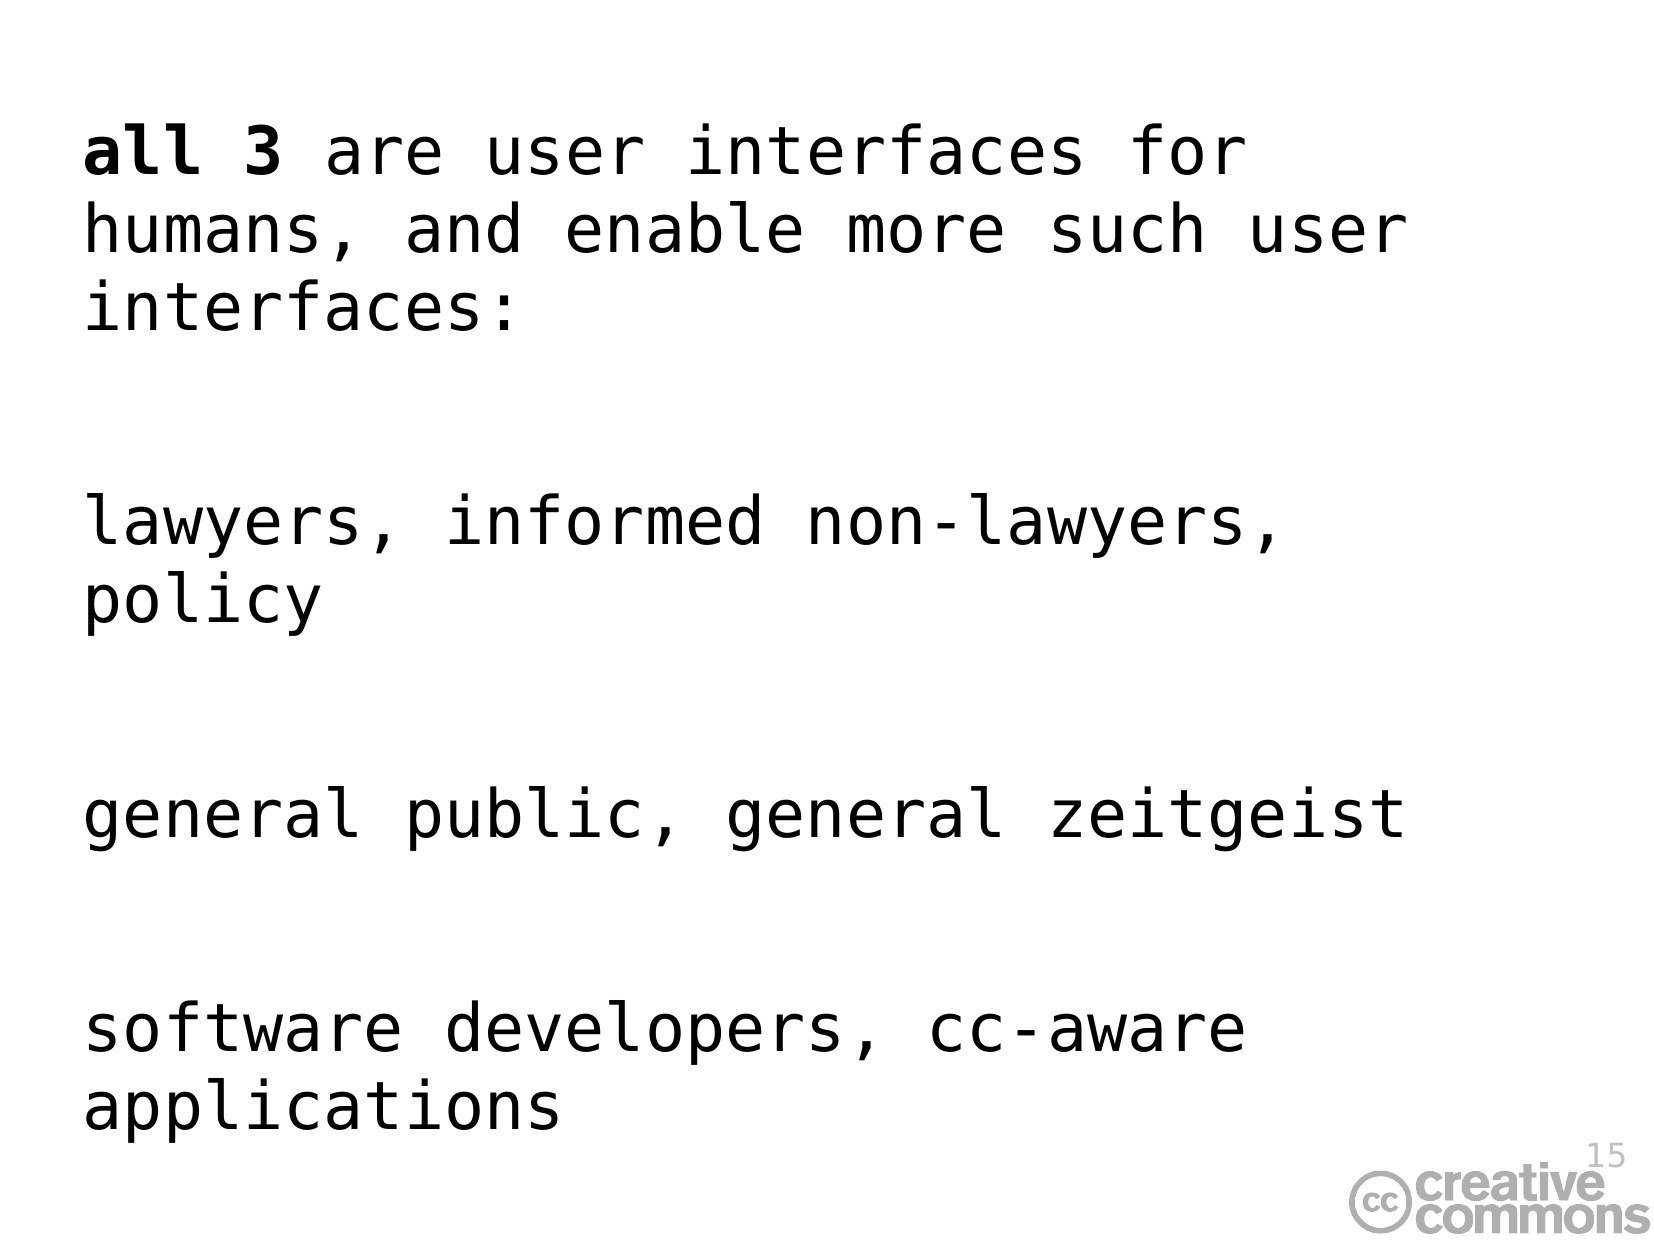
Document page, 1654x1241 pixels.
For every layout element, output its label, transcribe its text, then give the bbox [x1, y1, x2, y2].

list all 3 are user interfaces for humans, and enable more such user interfaces: lawyers, informed non-lawyers, policy general public, general zeitgeist software developers, cc-aware applications [82, 112, 1571, 1146]
picture [1349, 1162, 1650, 1234]
